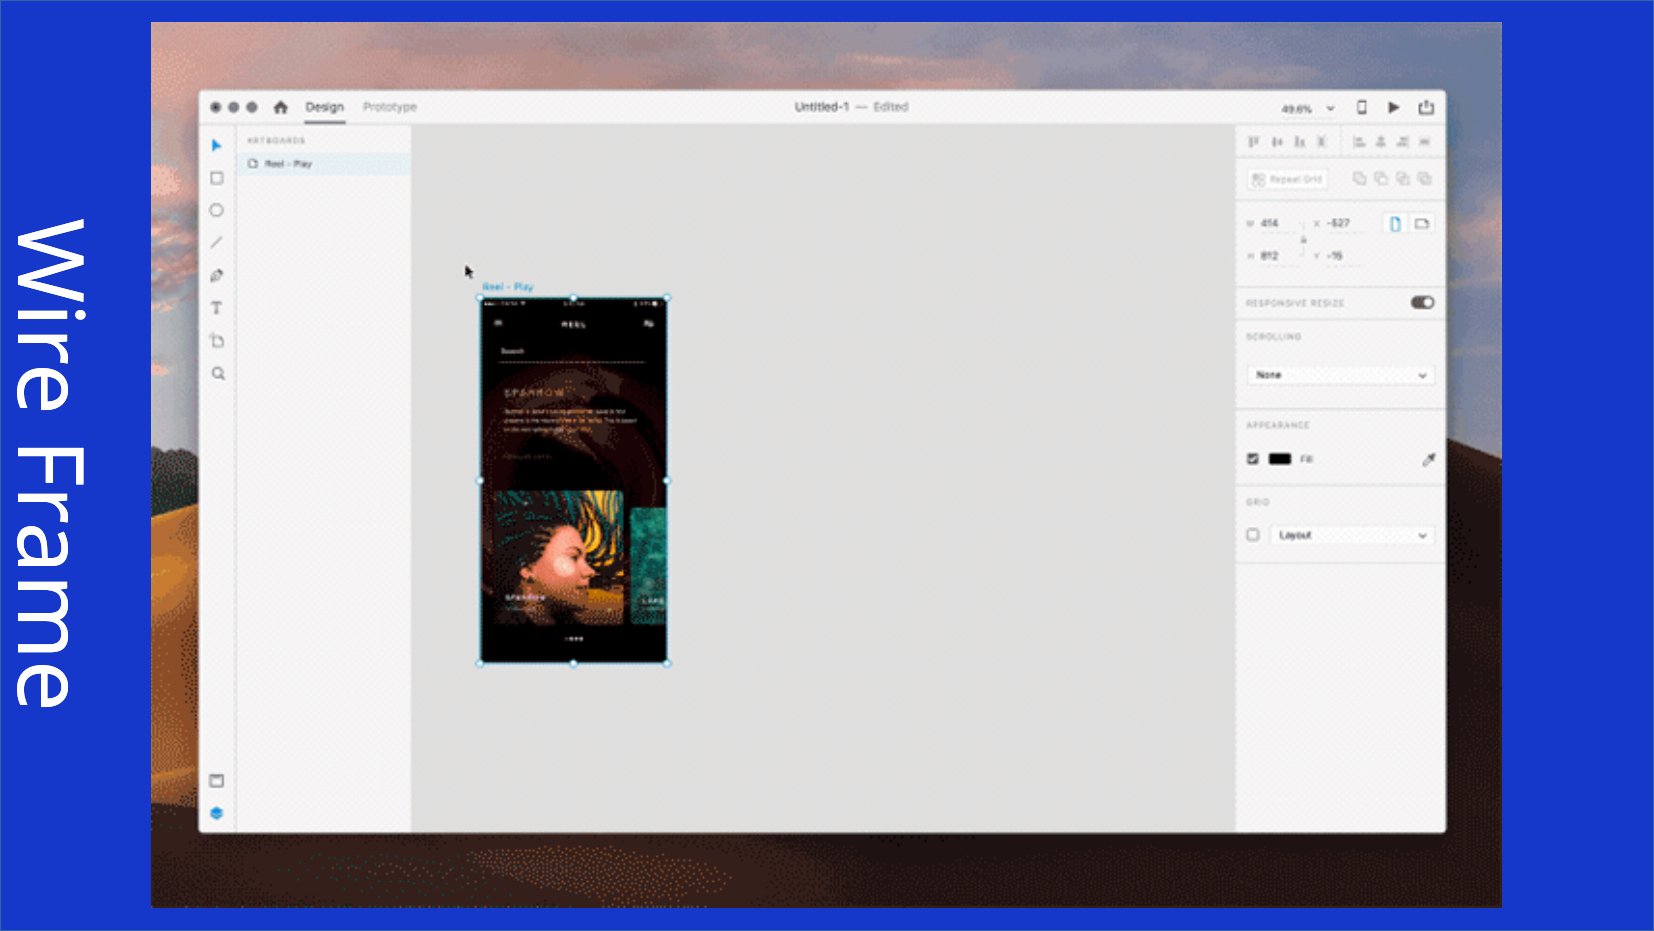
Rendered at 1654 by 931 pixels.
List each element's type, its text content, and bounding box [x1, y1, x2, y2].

text_box [132, 0, 1654, 931]
title Wire Frame [0, 0, 132, 931]
picture [151, 22, 1502, 908]
